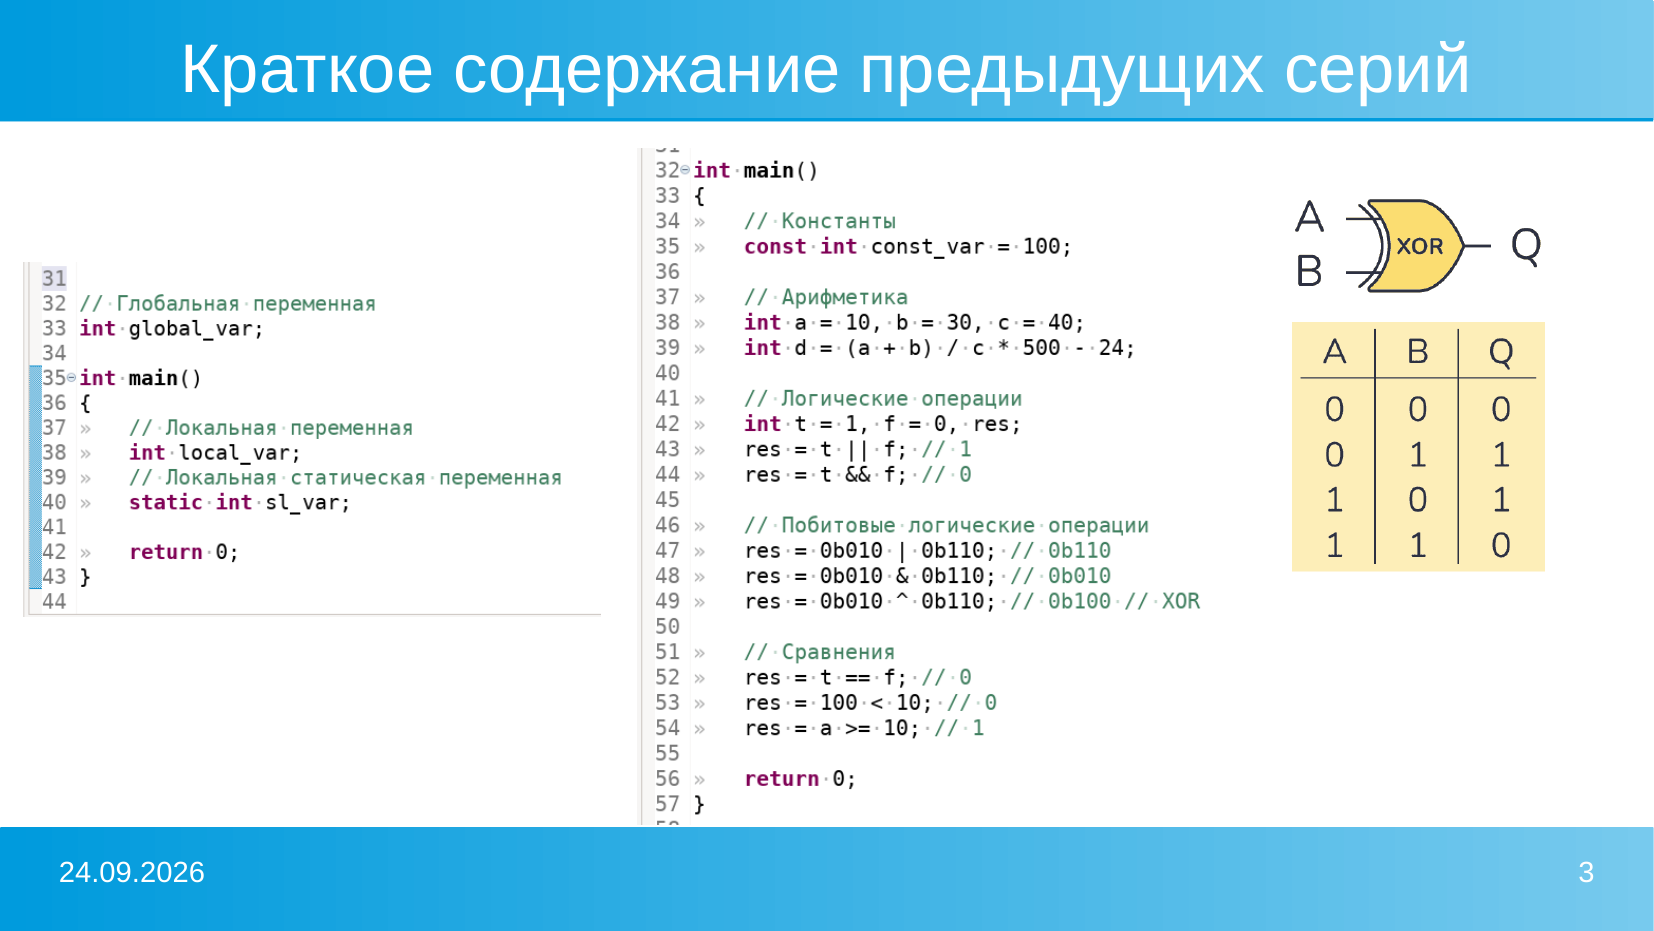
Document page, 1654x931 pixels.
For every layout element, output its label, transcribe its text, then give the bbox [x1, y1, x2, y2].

title Краткое содержание предыдущих серий [59, 29, 1595, 108]
picture [14, 262, 601, 617]
picture [637, 148, 1216, 826]
picture [1237, 166, 1599, 601]
